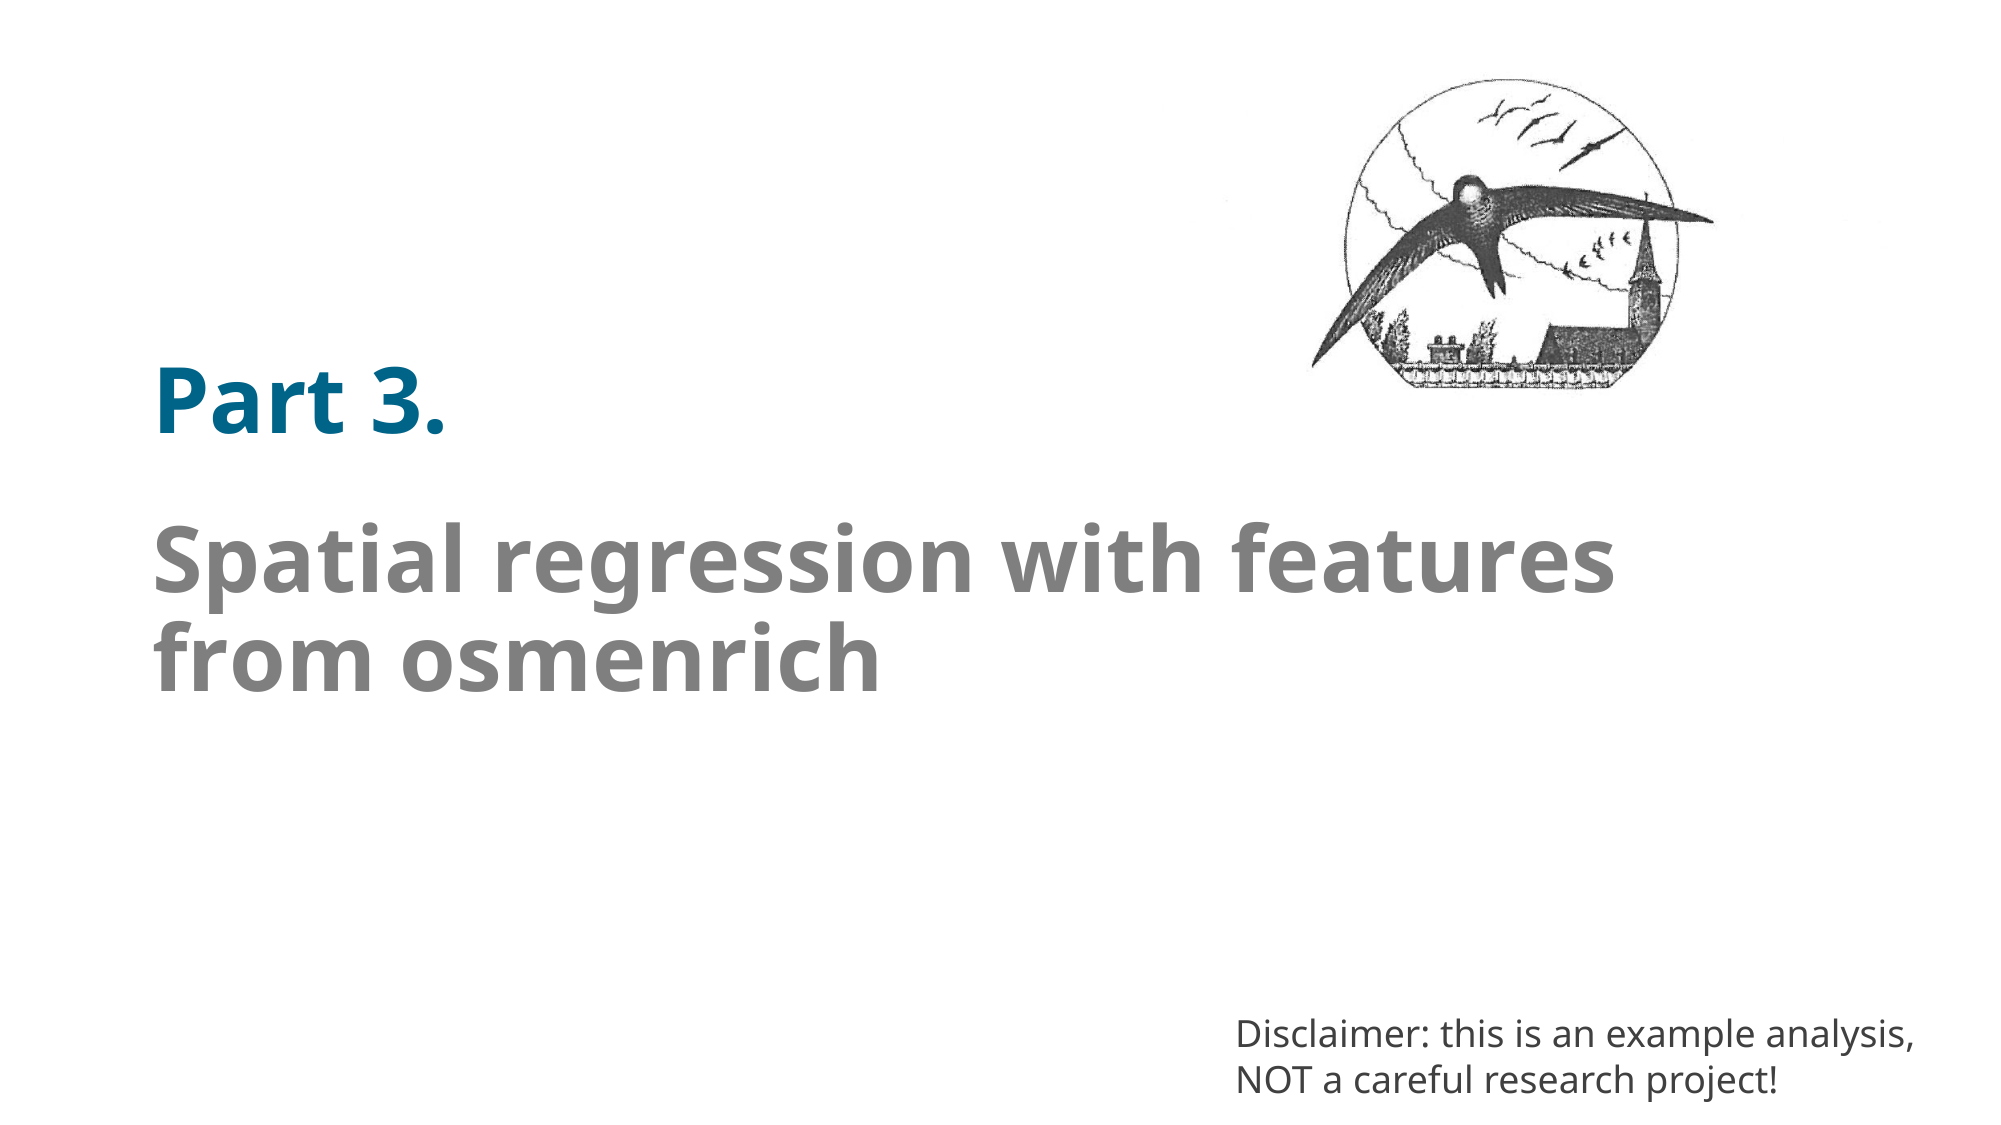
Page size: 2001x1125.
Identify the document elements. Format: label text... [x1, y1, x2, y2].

picture [1082, 69, 1956, 400]
title Part 3. [137, 295, 1863, 503]
text_box Spatial regression with features from osmenrich [137, 503, 1863, 722]
text_box Disclaimer: this is an example analysis, NOT a careful research project! [1220, 1018, 2000, 1125]
